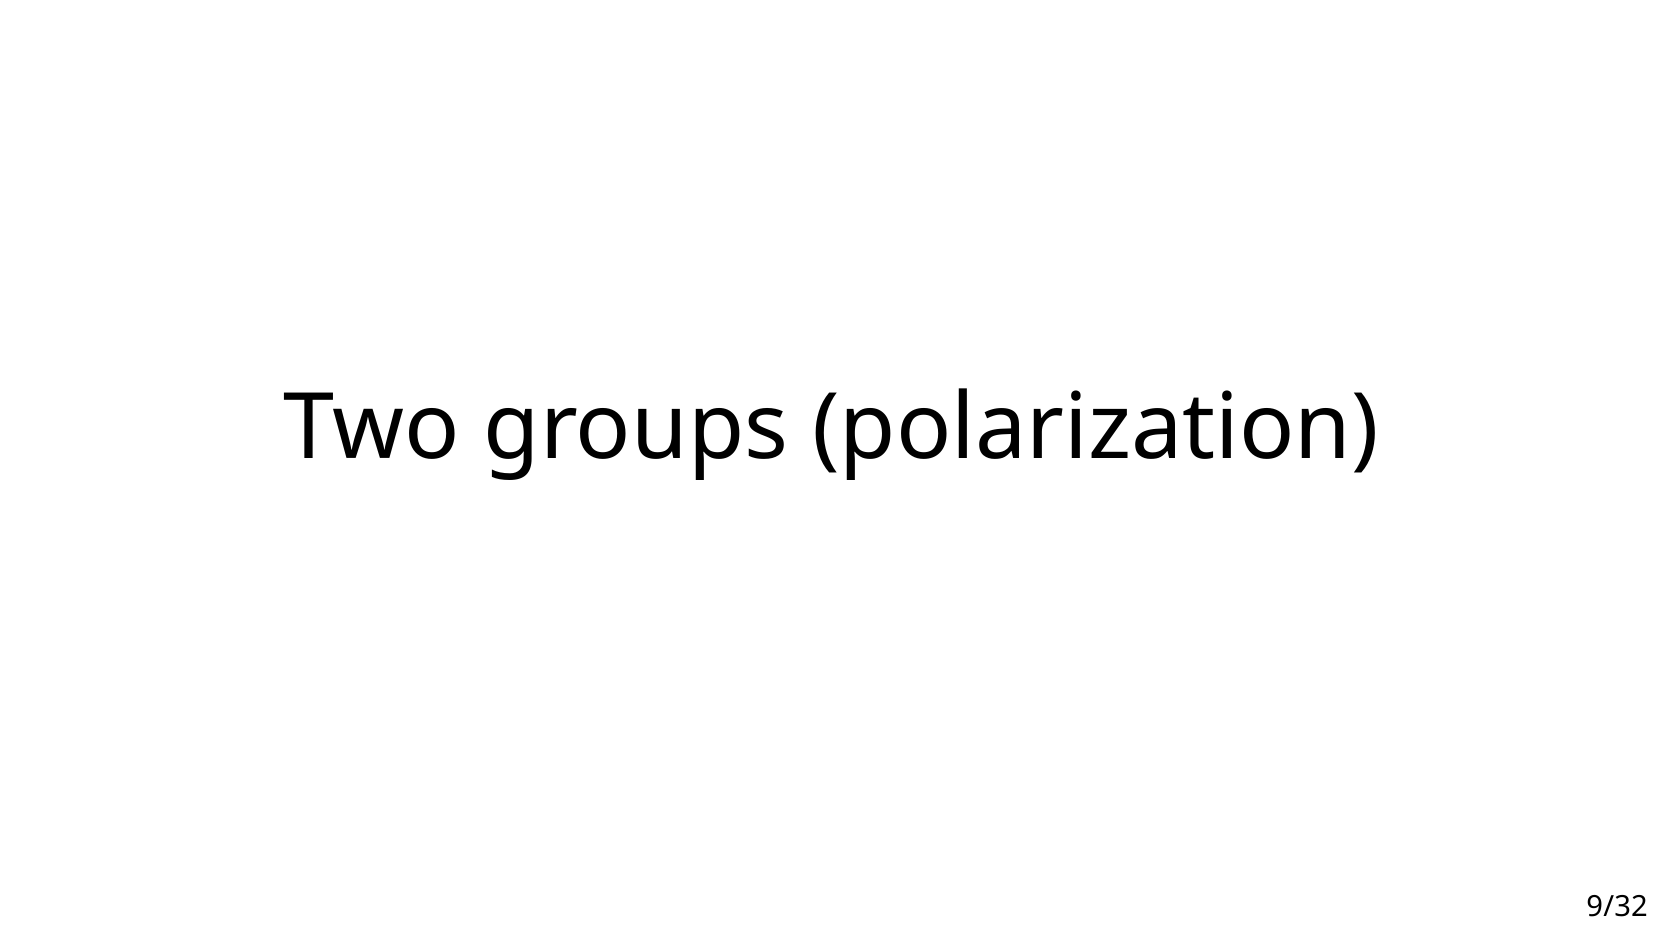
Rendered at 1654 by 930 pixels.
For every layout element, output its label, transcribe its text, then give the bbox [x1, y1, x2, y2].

title Two groups (polarization) [87, 344, 1576, 501]
